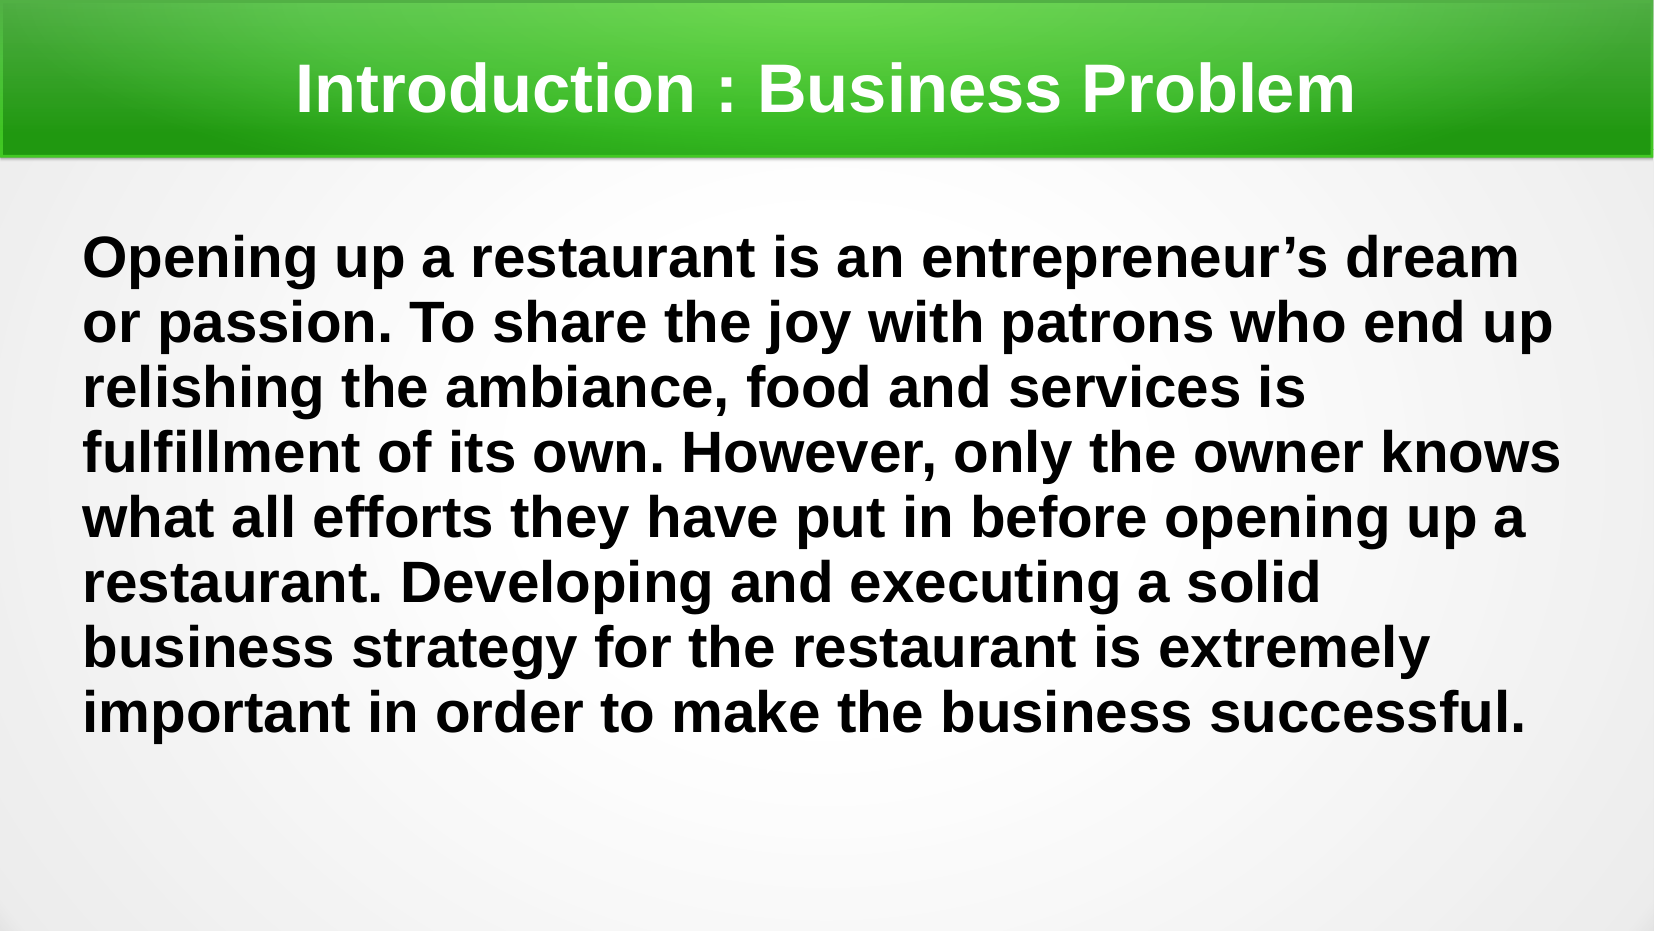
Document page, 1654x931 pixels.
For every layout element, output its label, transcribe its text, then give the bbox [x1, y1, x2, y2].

title Introduction : Business Problem [82, 35, 1571, 142]
list Opening up a restaurant is an entrepreneur’s dream or passion. To share the joy with patrons who end up relishing the ambiance, food and services is fulfillment of its own. However, only the owner knows what all efforts they have put in before opening up a restaurant. Developing and executing a solid business strategy for the restaurant is extremely important in order to make the business successful. [82, 224, 1571, 764]
